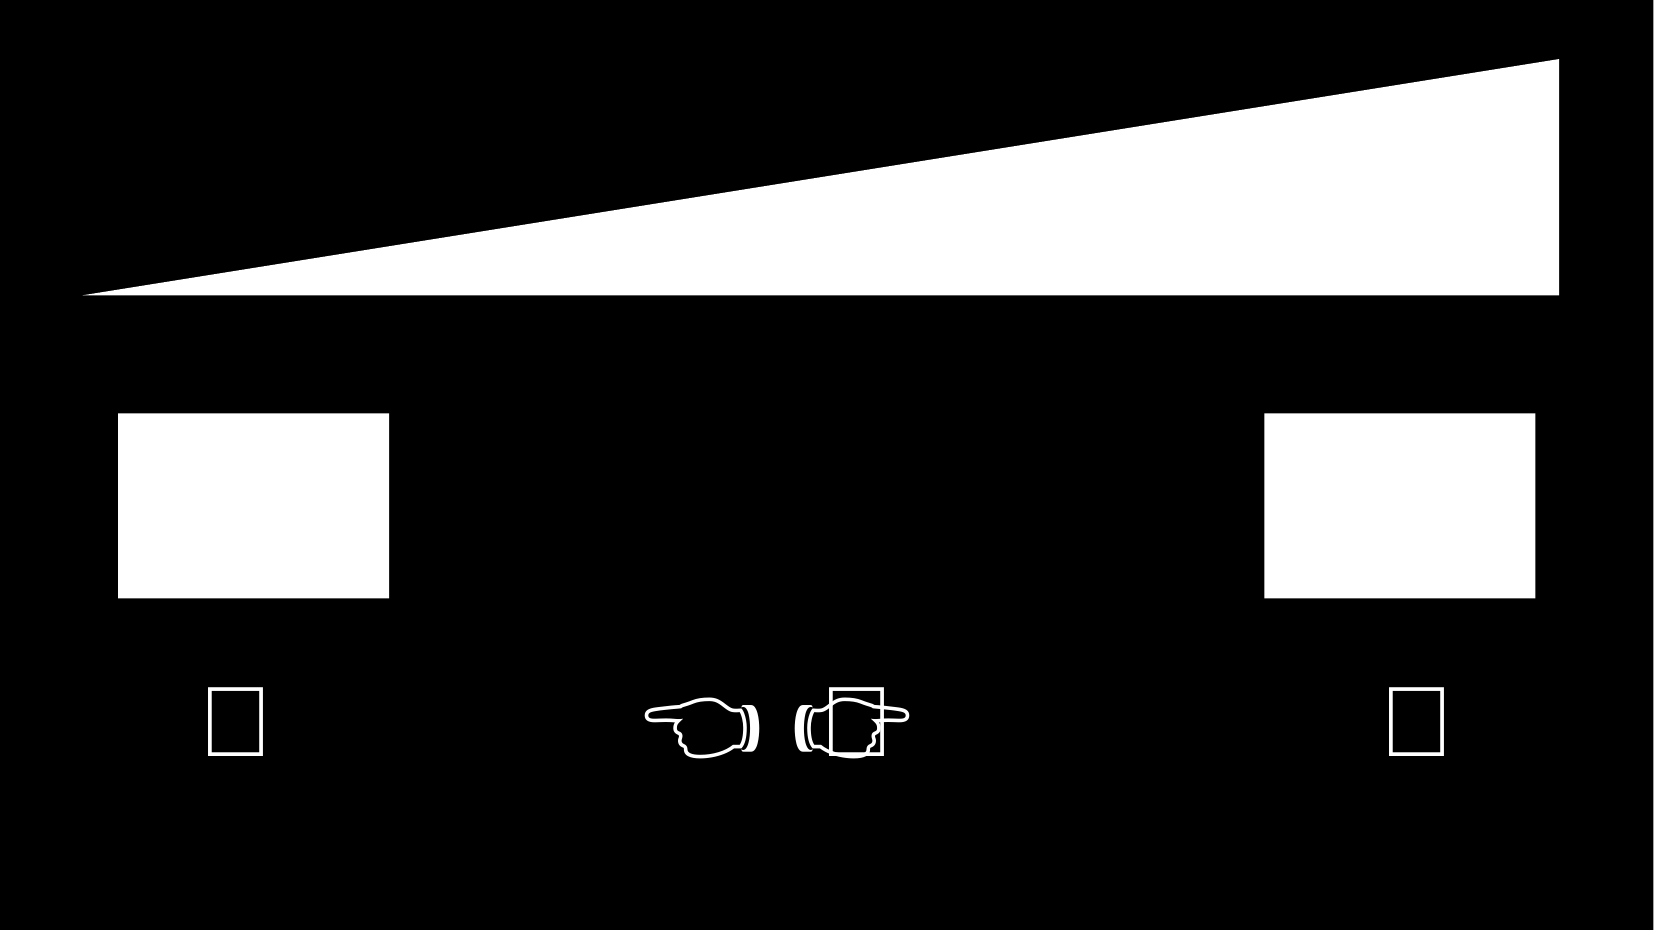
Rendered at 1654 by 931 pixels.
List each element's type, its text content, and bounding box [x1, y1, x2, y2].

text_box [82, 59, 1560, 296]
text_box [1264, 413, 1536, 599]
list 🥕 👈 🤓 👉 🏒 [82, 383, 1571, 924]
text_box [118, 413, 390, 599]
